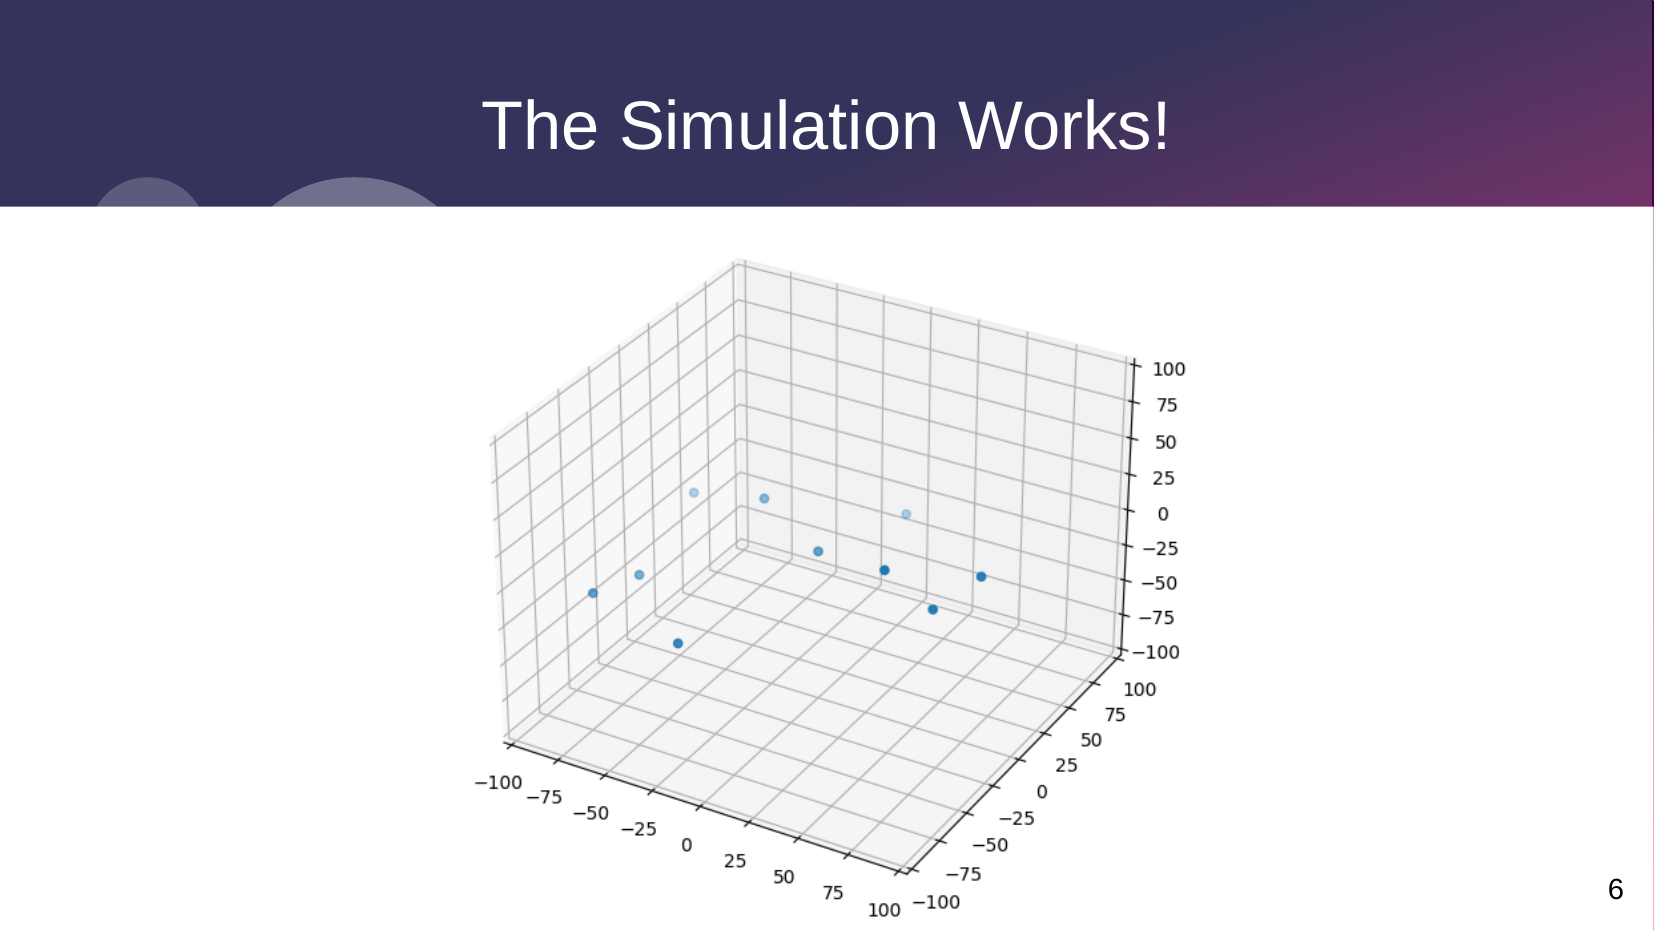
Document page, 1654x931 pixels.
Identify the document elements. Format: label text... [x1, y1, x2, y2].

title The Simulation Works! [88, 44, 1565, 207]
picture [447, 207, 1187, 930]
